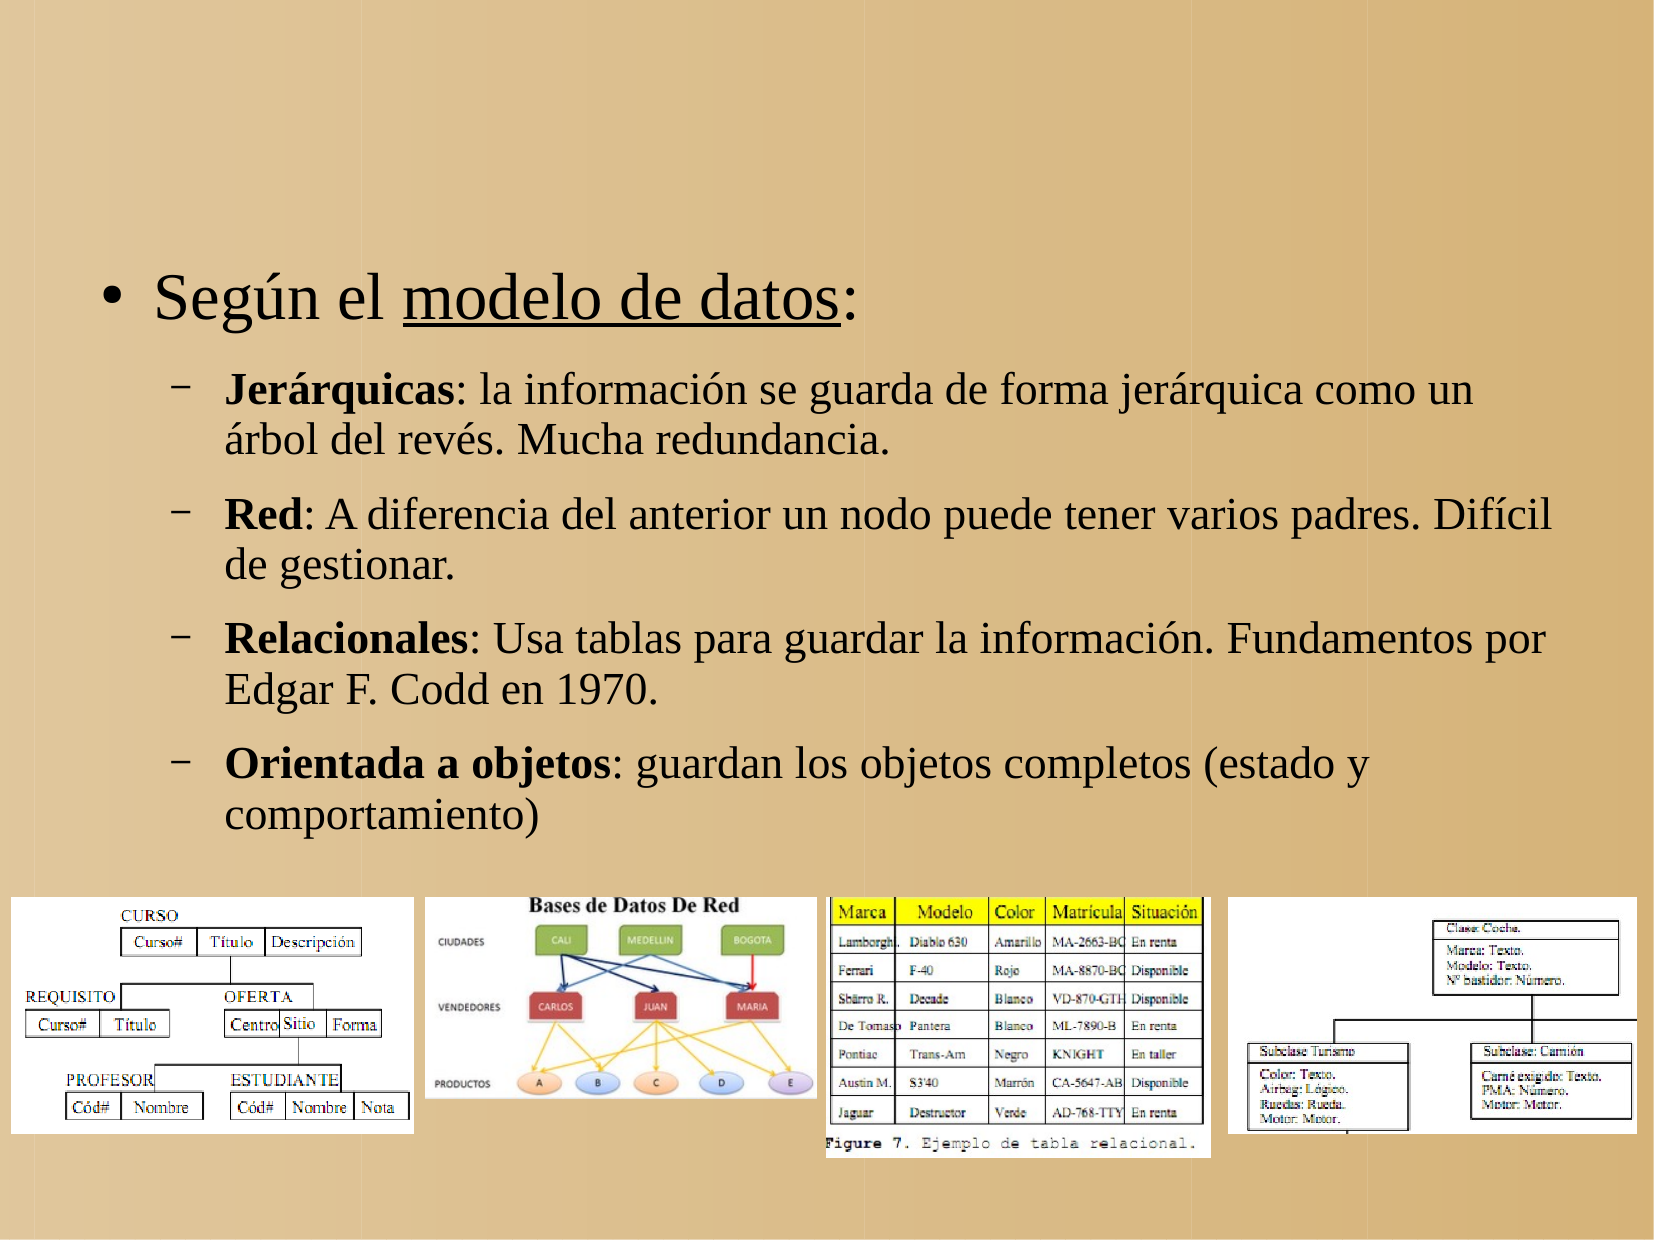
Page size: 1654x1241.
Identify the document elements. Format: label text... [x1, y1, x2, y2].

picture [425, 897, 817, 1099]
list Según el modelo de datos: Jerárquicas: la información se guarda de forma jerárquica como un árbol del revés. Mucha redundancia. Red: A diferencia del anterior un nodo puede tener varios padres. Difícil de gestionar. Relacionales: Usa tablas para guardar la información. Fundamentos por Edgar F. Codd en 1970. Orientada a objetos: guardan los objetos completos (estado y comportamiento) [82, 259, 1571, 863]
picture [1228, 897, 1637, 1134]
picture [11, 897, 414, 1134]
picture [826, 897, 1211, 1158]
